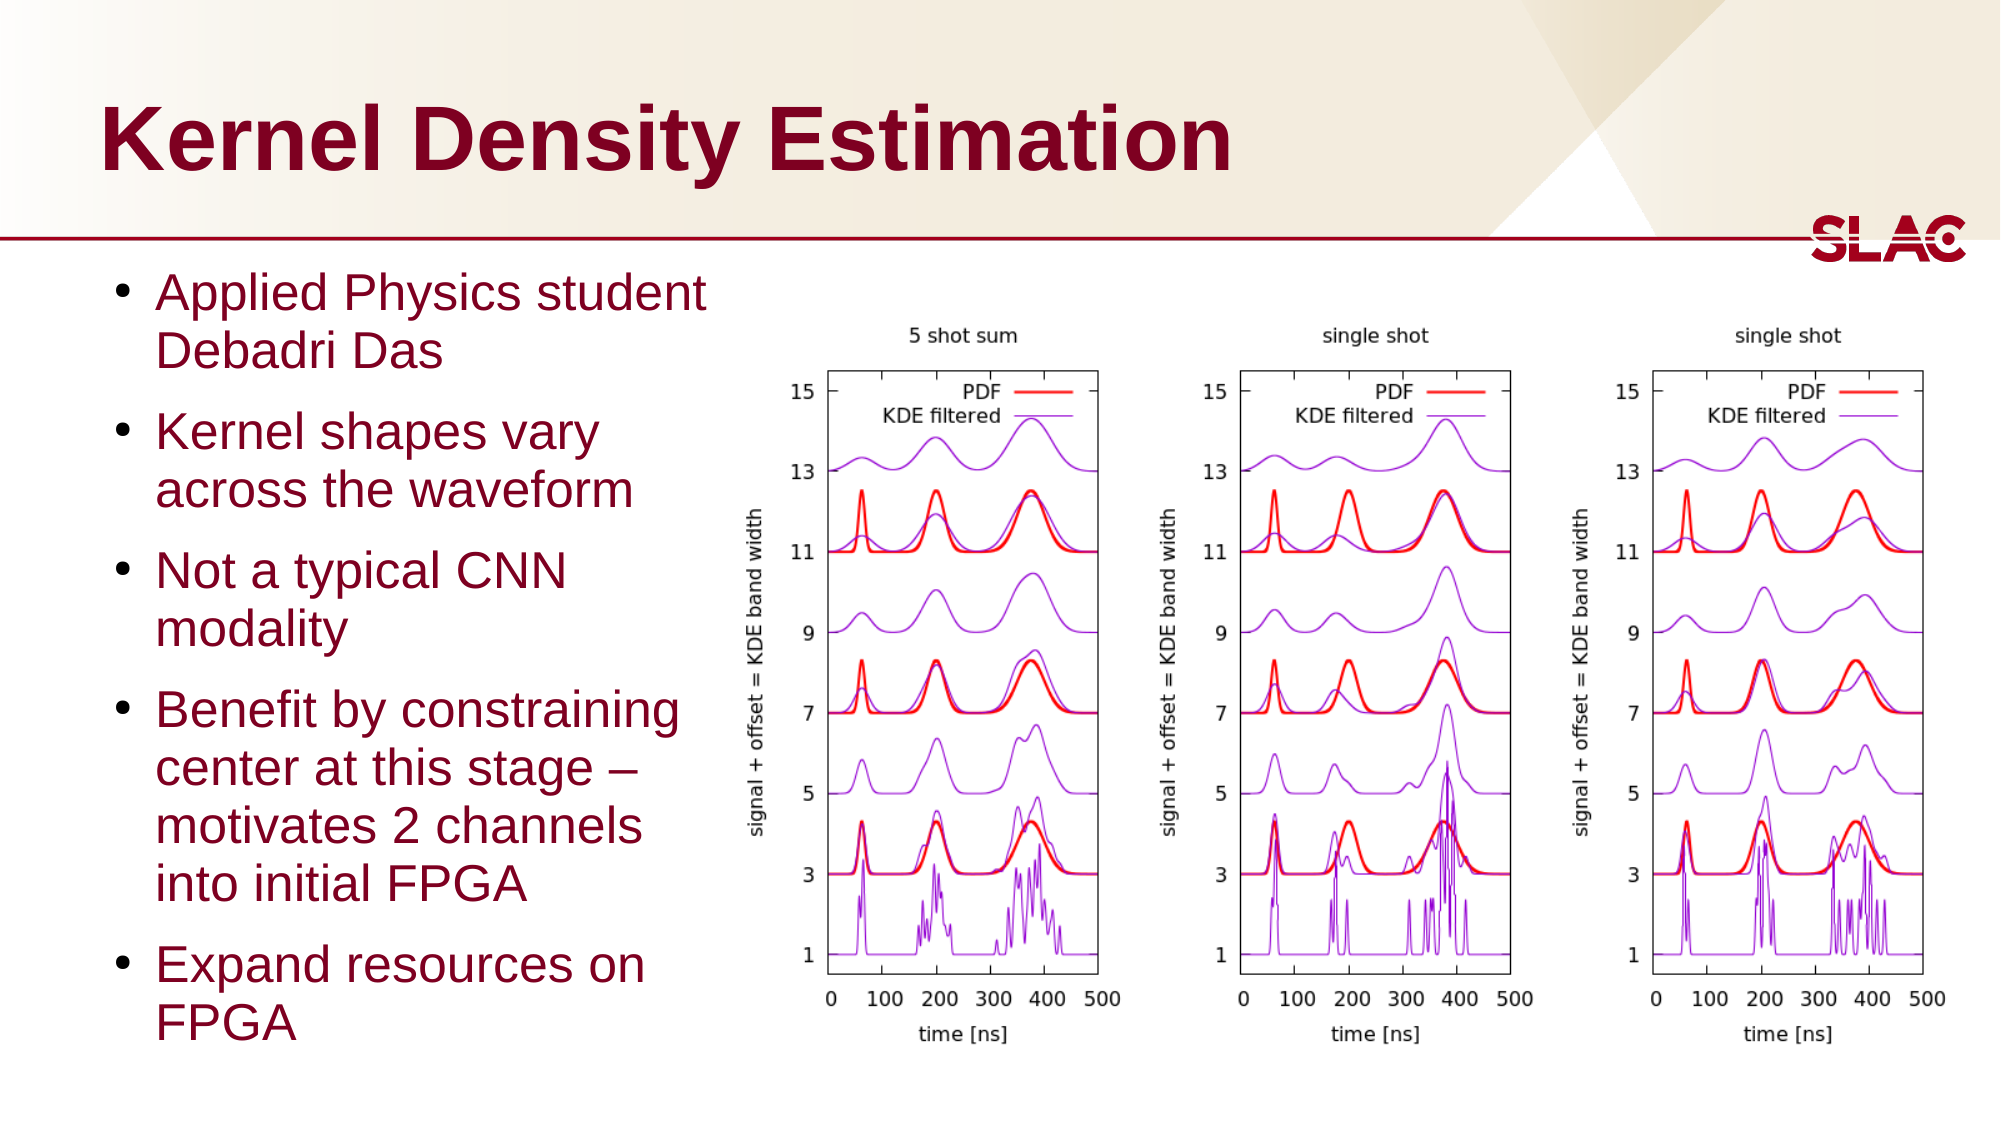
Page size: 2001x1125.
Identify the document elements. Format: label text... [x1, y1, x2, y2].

title Kernel Density Estimation [99, 44, 1900, 233]
list Applied Physics student Debadri Das Kernel shapes vary across the waveform Not a typical CNN modality Benefit by constraining center at this stage – motivates 2 channels into initial FPGA Expand resources on FPGA [99, 263, 736, 1066]
picture [735, 299, 1985, 1051]
picture [0, 0, 2001, 262]
